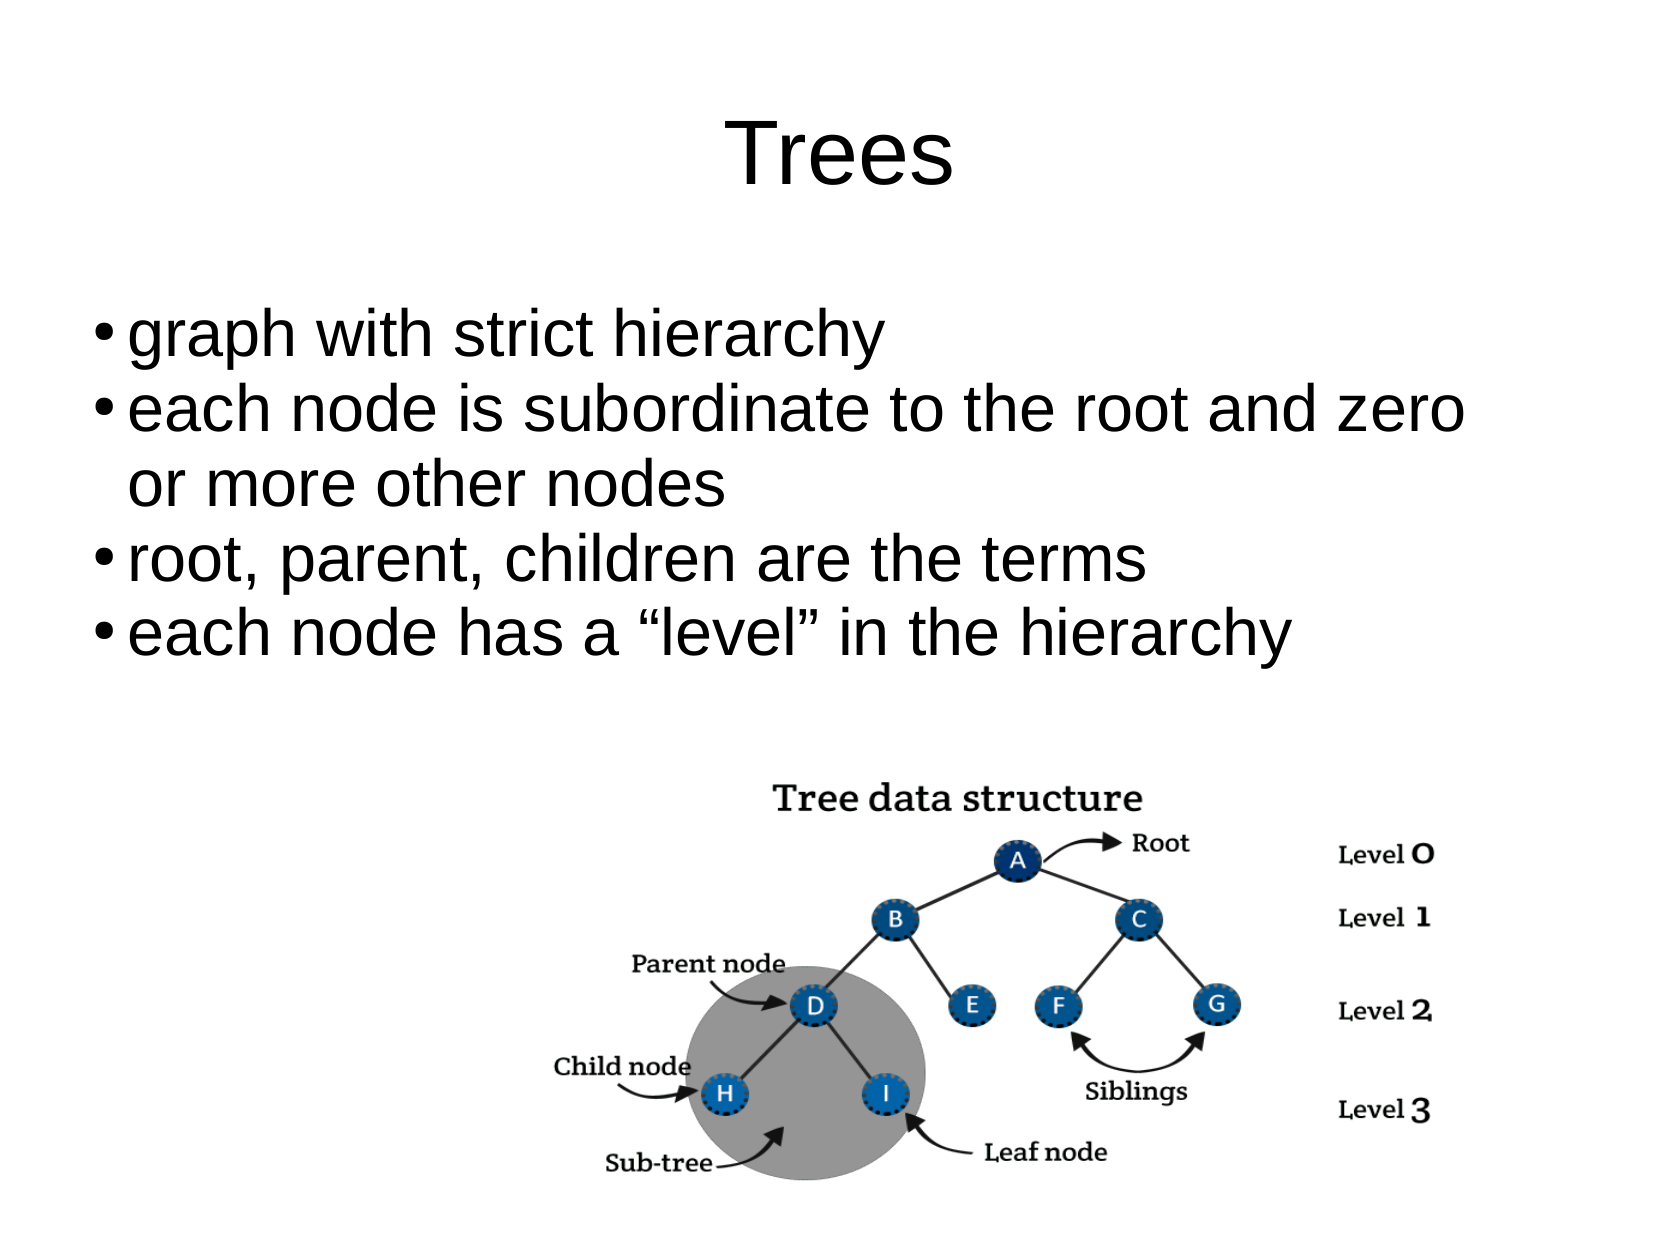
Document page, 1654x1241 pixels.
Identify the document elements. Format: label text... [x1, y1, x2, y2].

title Trees [82, 49, 1571, 257]
subtitle graph with strict hierarchy each node is subordinate to the root and zero or more other nodes root, parent, children are the terms each node has a “level” in the hierarchy [56, 201, 1546, 766]
picture [496, 764, 1456, 1192]
